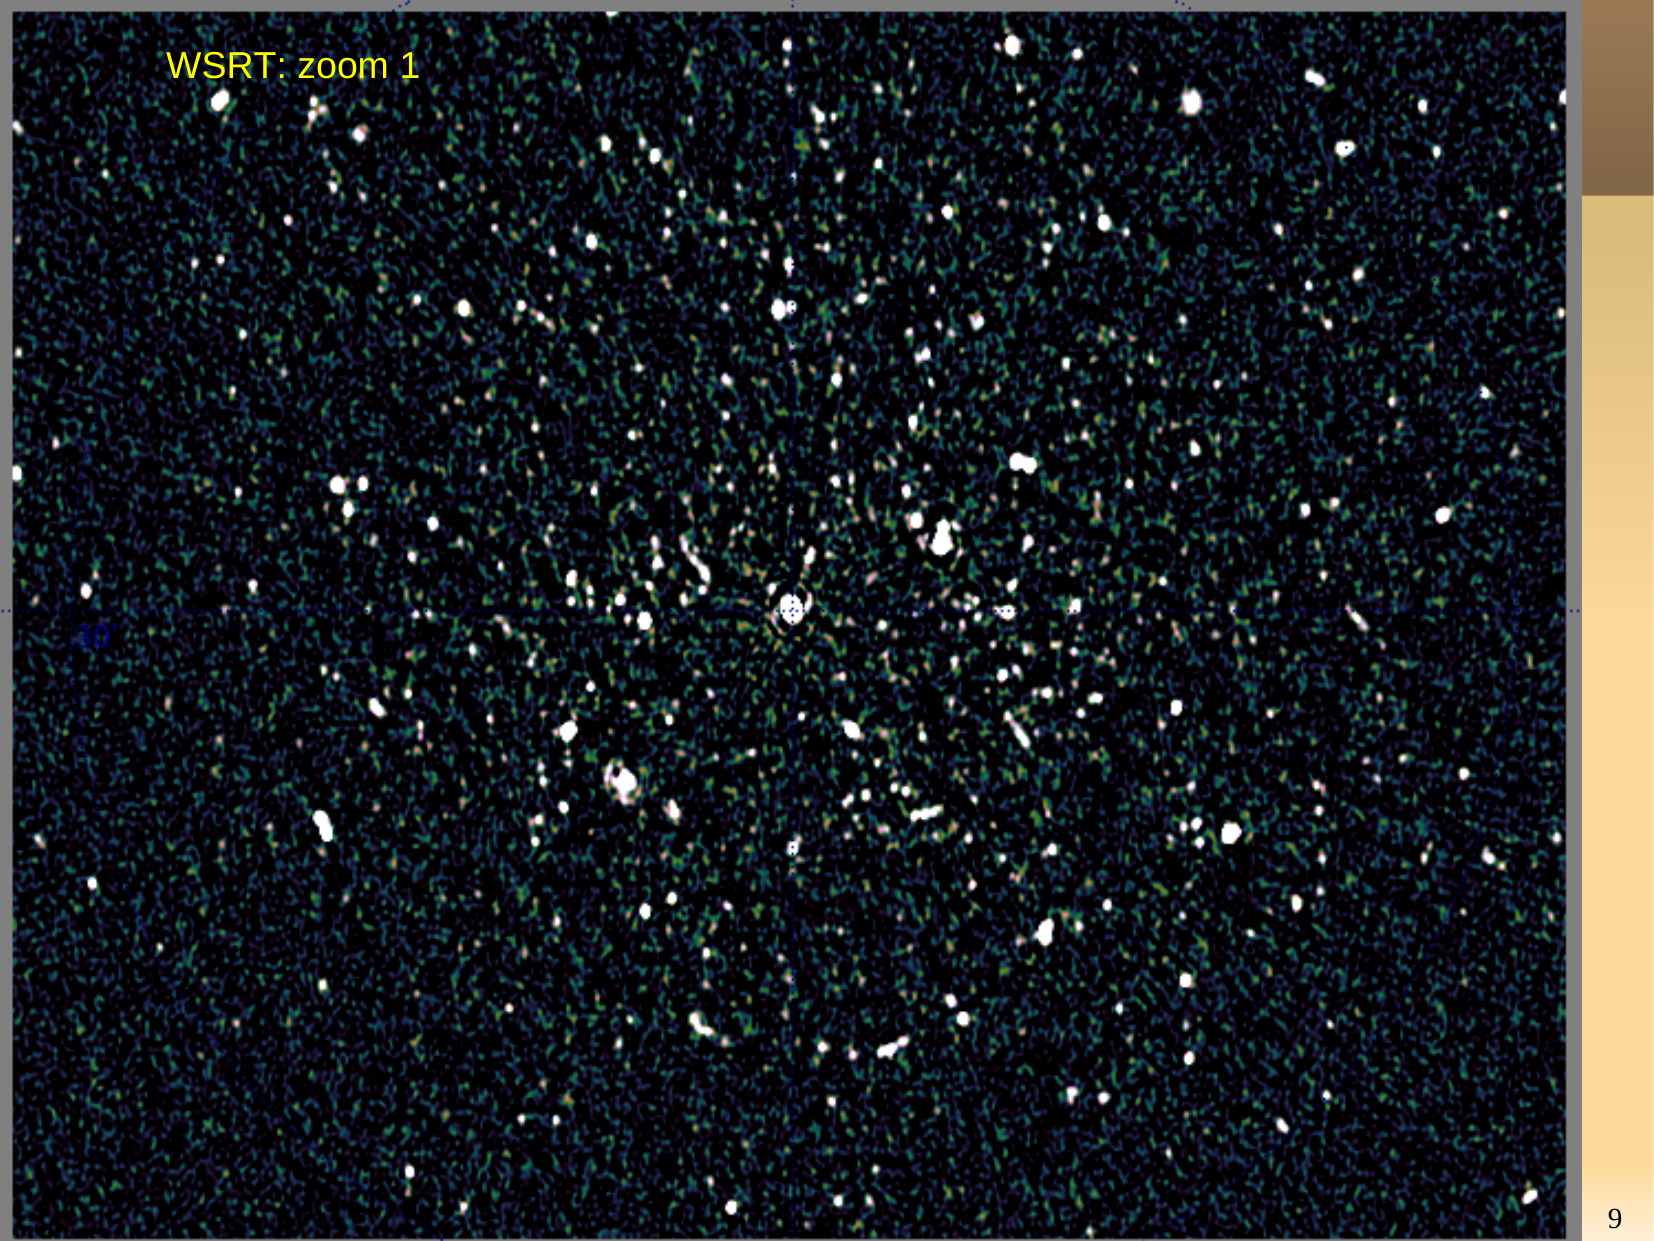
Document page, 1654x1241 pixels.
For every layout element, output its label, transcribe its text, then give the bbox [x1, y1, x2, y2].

picture [0, 0, 1654, 1241]
text_box WSRT: zoom 1 [151, 36, 857, 94]
